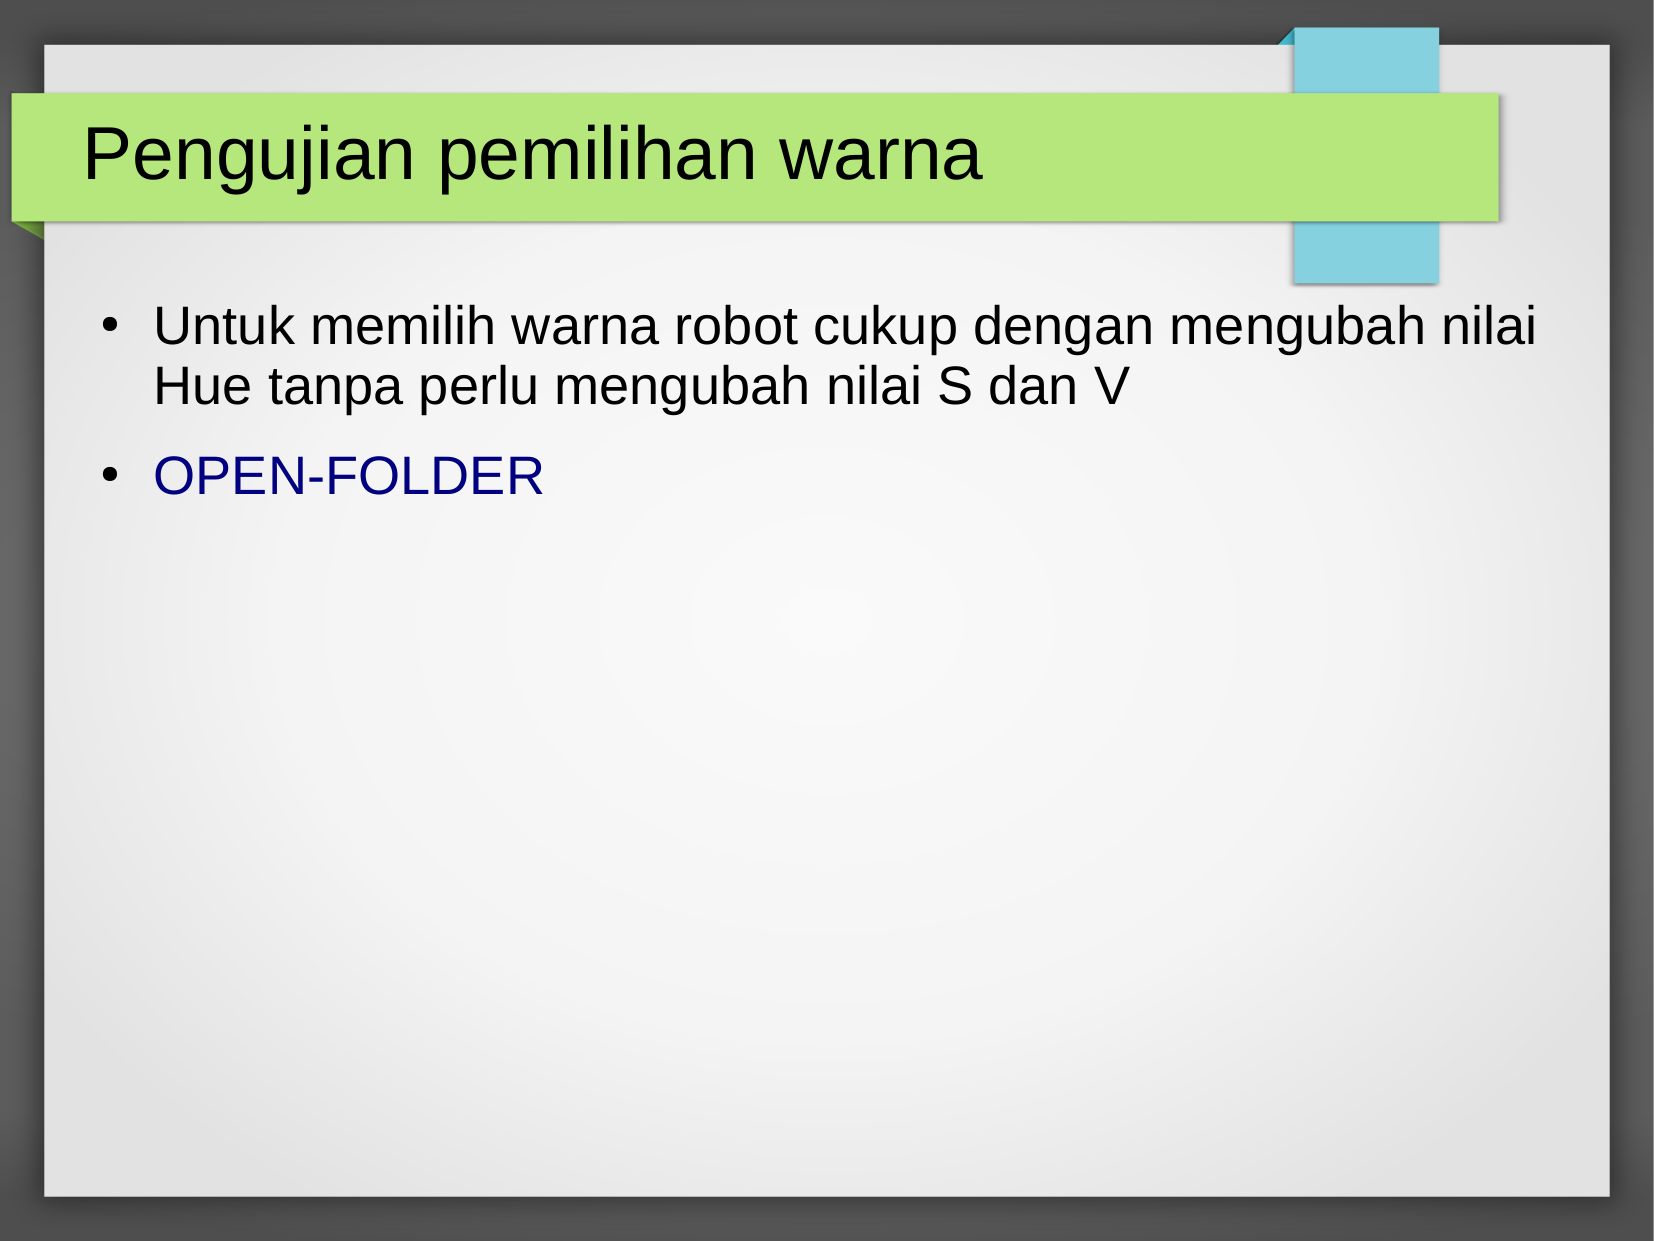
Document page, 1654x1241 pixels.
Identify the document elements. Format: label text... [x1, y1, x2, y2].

list Untuk memilih warna robot cukup dengan mengubah nilai Hue tanpa perlu mengubah nilai S dan V OPEN-FOLDER [82, 295, 1571, 1015]
title Pengujian pemilihan warna [82, 94, 1264, 213]
picture [0, 0, 1654, 1241]
